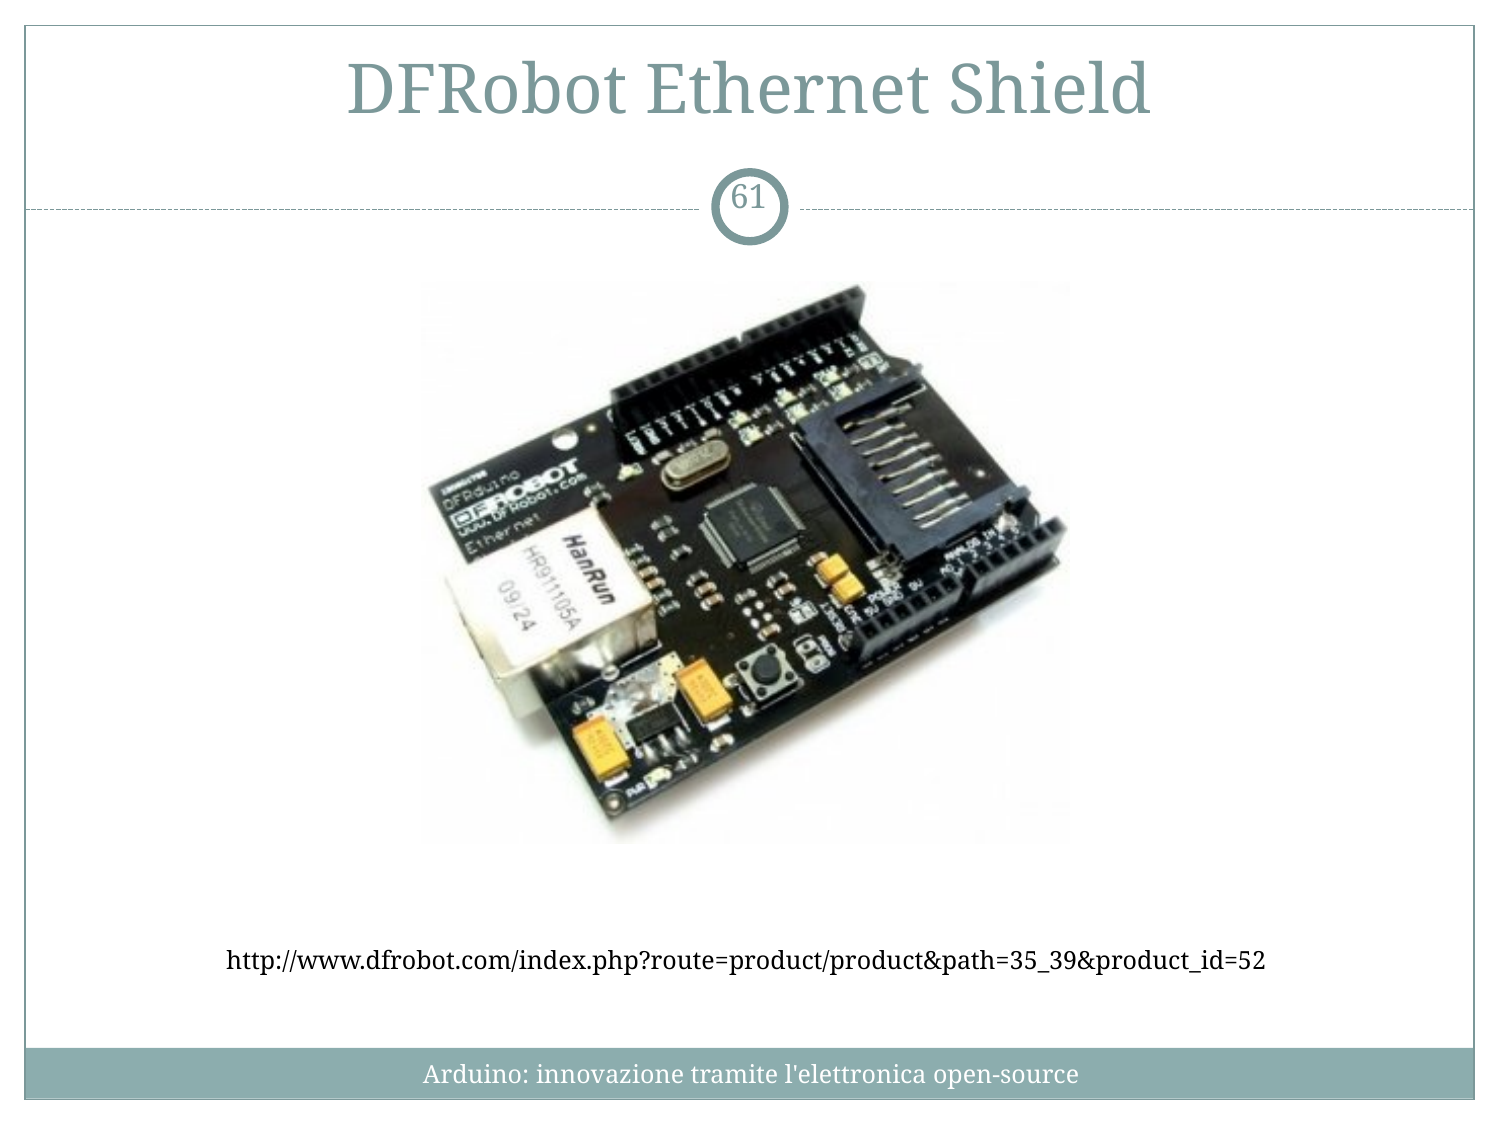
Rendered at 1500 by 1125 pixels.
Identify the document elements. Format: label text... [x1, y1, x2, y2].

footer Arduino: innovazione tramite l'elettronica open-source [50, 1051, 1454, 1112]
title DFRobot Ethernet Shield [49, 37, 1450, 162]
list http://www.dfrobot.com/index.php?route=product/product&path=35_39&product_id=52 [49, 937, 1445, 1020]
picture [421, 281, 1070, 844]
slide_number <numero> [715, 168, 791, 241]
